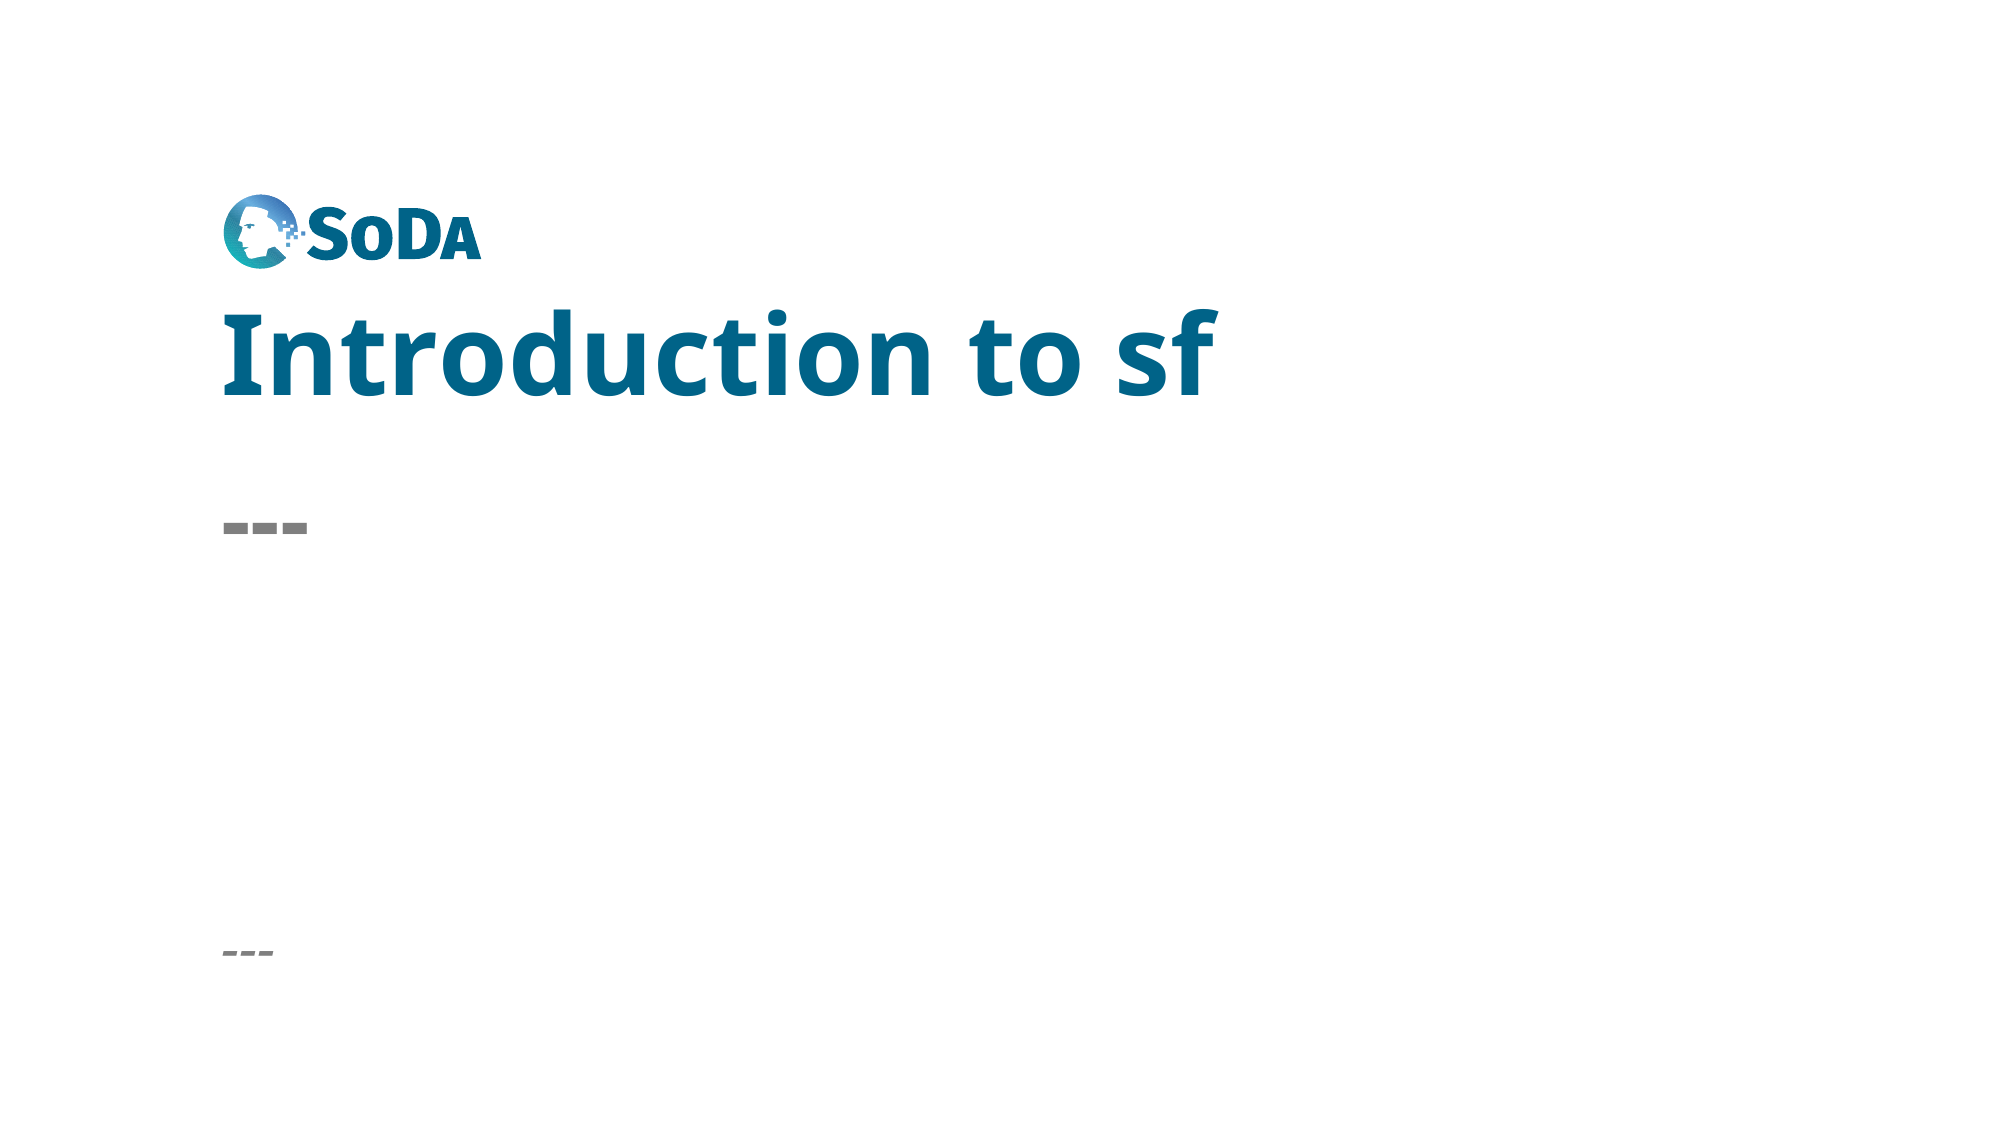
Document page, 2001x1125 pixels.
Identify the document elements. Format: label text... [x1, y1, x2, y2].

text_box --- [206, 415, 1794, 633]
text_box Introduction to sf [206, 275, 1794, 415]
picture [188, 176, 517, 288]
text_box --- [206, 903, 1415, 990]
